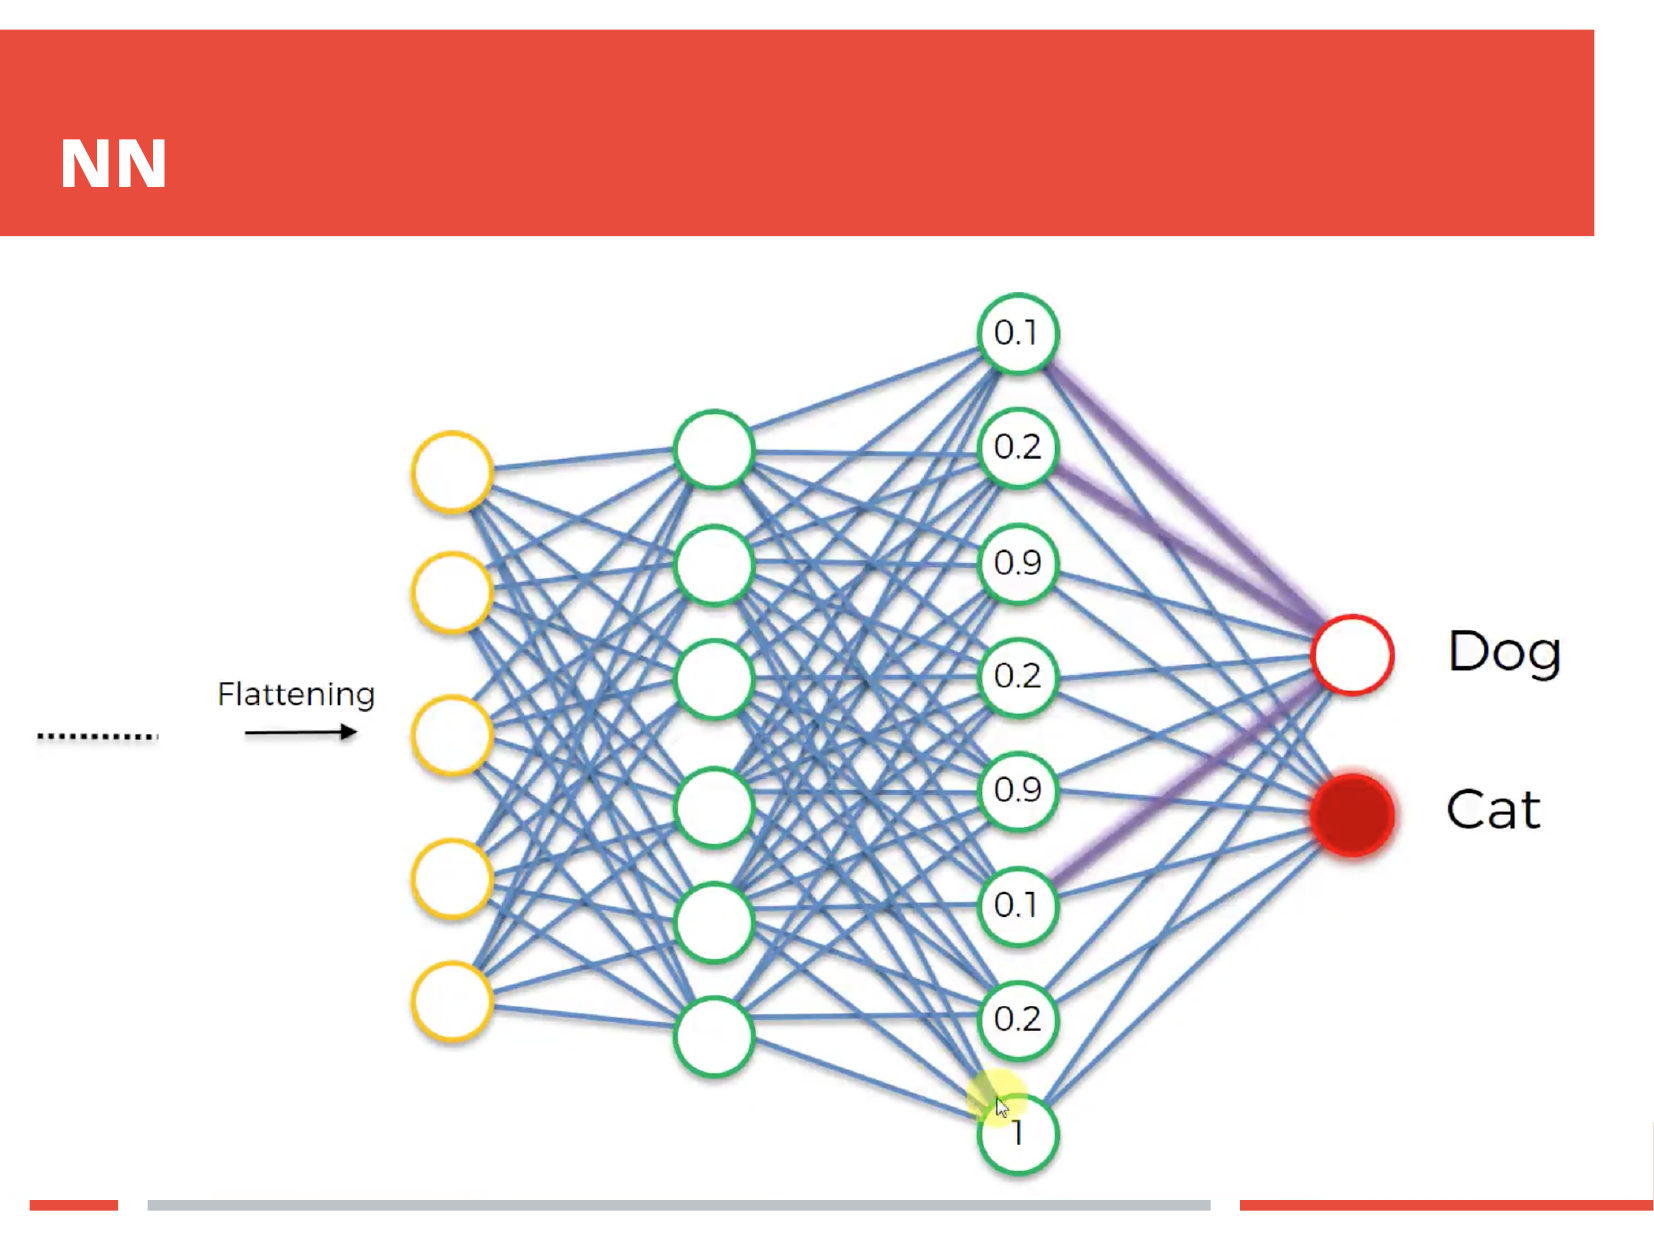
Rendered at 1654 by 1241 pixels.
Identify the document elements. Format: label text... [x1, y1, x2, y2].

title NN [59, 59, 1595, 207]
picture [5, 292, 1654, 1201]
